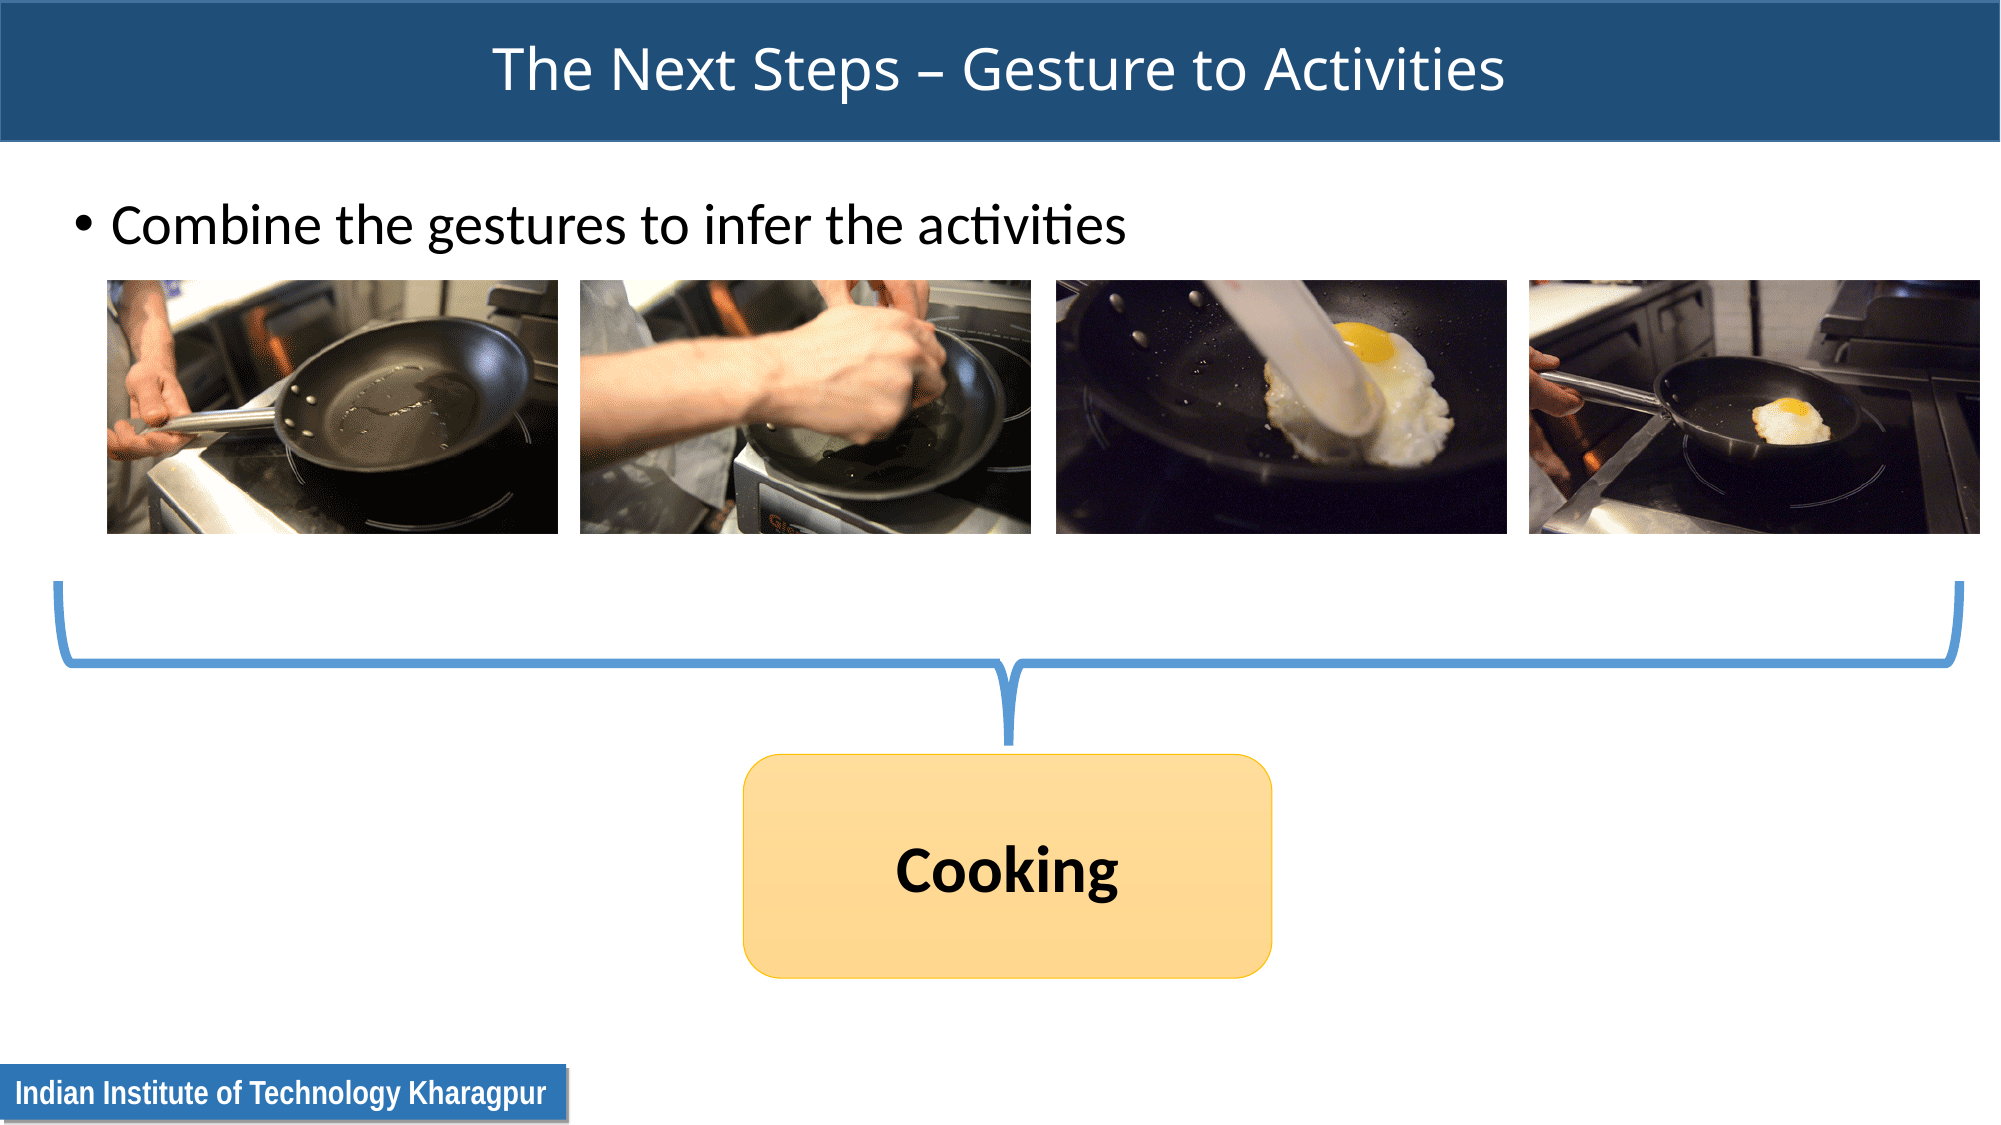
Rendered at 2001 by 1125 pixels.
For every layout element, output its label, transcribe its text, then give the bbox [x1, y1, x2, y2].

title The Next Steps – Gesture to Activities [0, 1, 2000, 141]
list Combine the gestures to infer the activities [58, 648, 1954, 1065]
text_box Cooking [743, 754, 1272, 979]
picture [107, 280, 558, 534]
picture [580, 280, 1031, 534]
list Combine the gestures to infer the activities [58, 186, 1954, 679]
picture [1056, 280, 1507, 534]
picture [1529, 280, 1980, 534]
